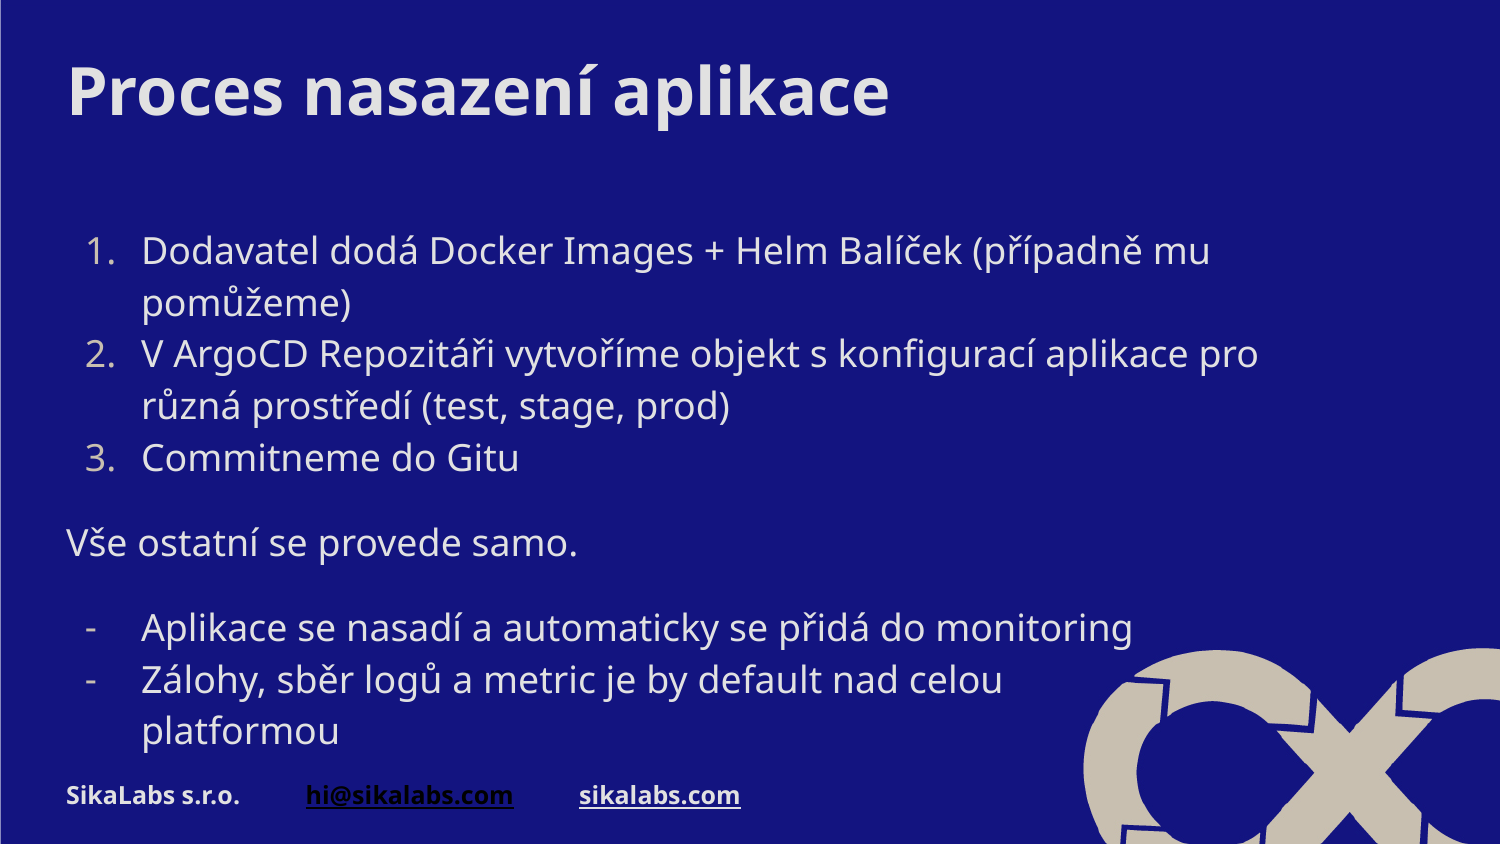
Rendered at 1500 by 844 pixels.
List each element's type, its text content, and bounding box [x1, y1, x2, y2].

list Dodavatel dodá Docker Images + Helm Balíček (případně mu pomůžeme) V ArgoCD Repozitáři vytvoříme objekt s konfigurací aplikace pro různá prostředí (test, stage, prod) Commitneme do Gitu Vše ostatní se provede samo. Aplikace se nasadí a automaticky se přidá do monitoring Zálohy, sběr logů a metric je by default nad celou platformou [51, 205, 1352, 754]
picture [0, 0, 1500, 844]
title Proces nasazení aplikace [51, 33, 1449, 128]
